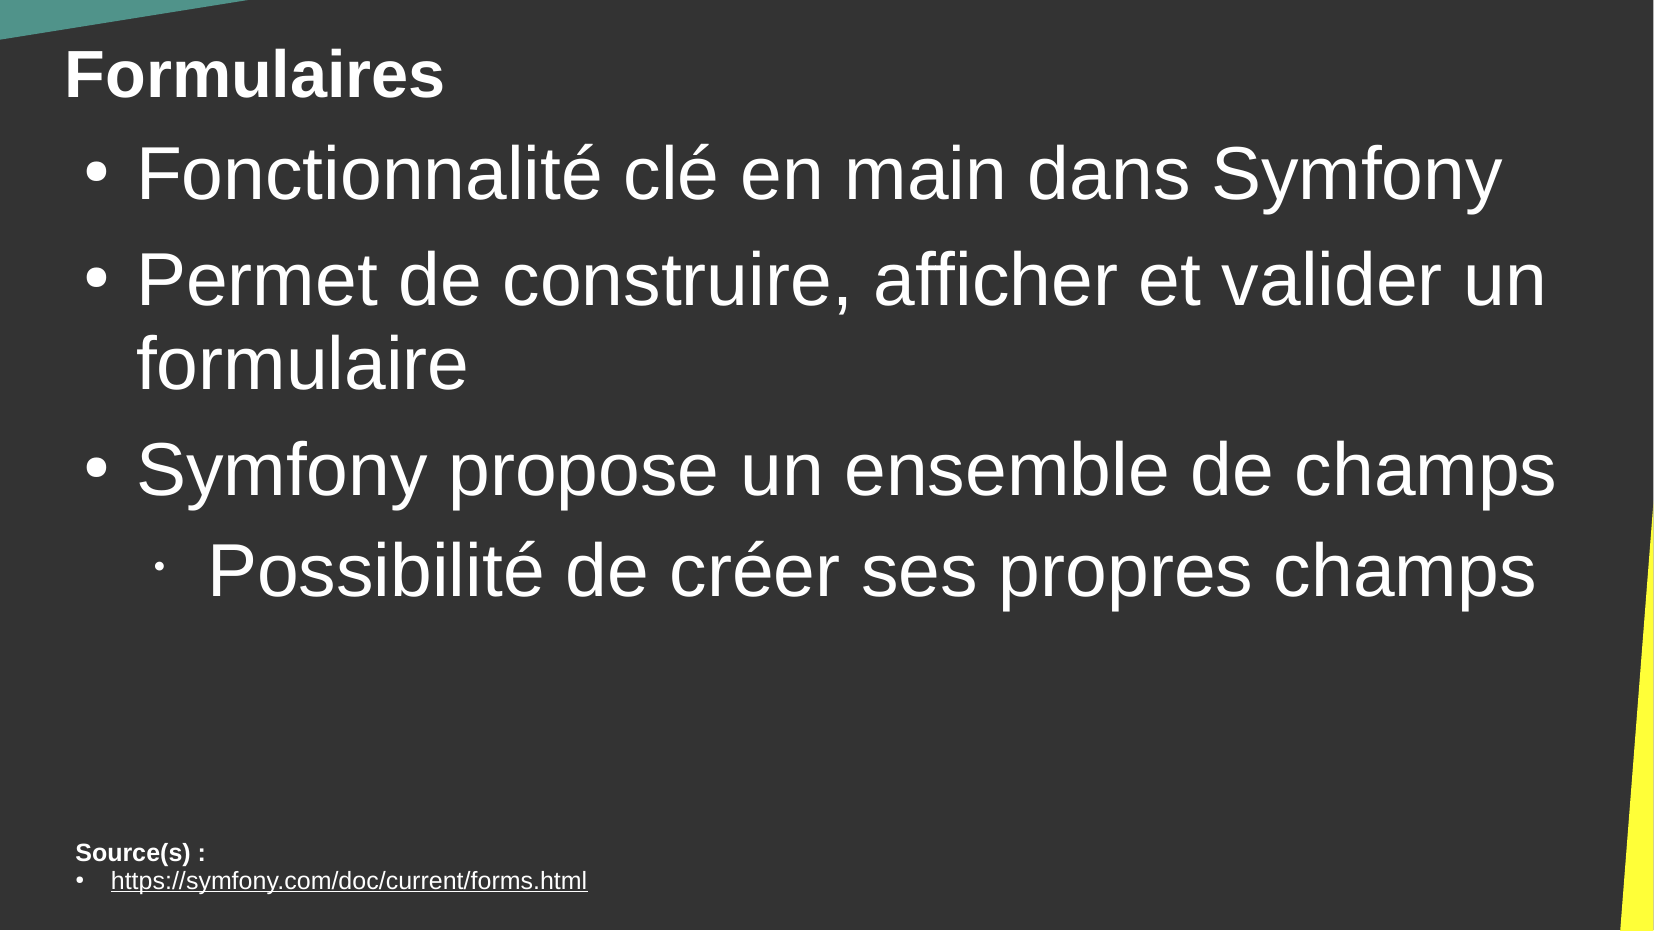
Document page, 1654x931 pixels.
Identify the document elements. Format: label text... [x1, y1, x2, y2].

text_box [1620, 494, 1654, 931]
text_box [0, 0, 249, 40]
list Fonctionnalité clé en main dans Symfony Permet de construire, afficher et valider un formulaire Symfony propose un ensemble de champs Possibilité de créer ses propres champs [65, 131, 1630, 662]
text_box Source(s) : https://symfony.com/doc/current/forms.html [60, 826, 1546, 903]
title Formulaires [64, 37, 1365, 113]
